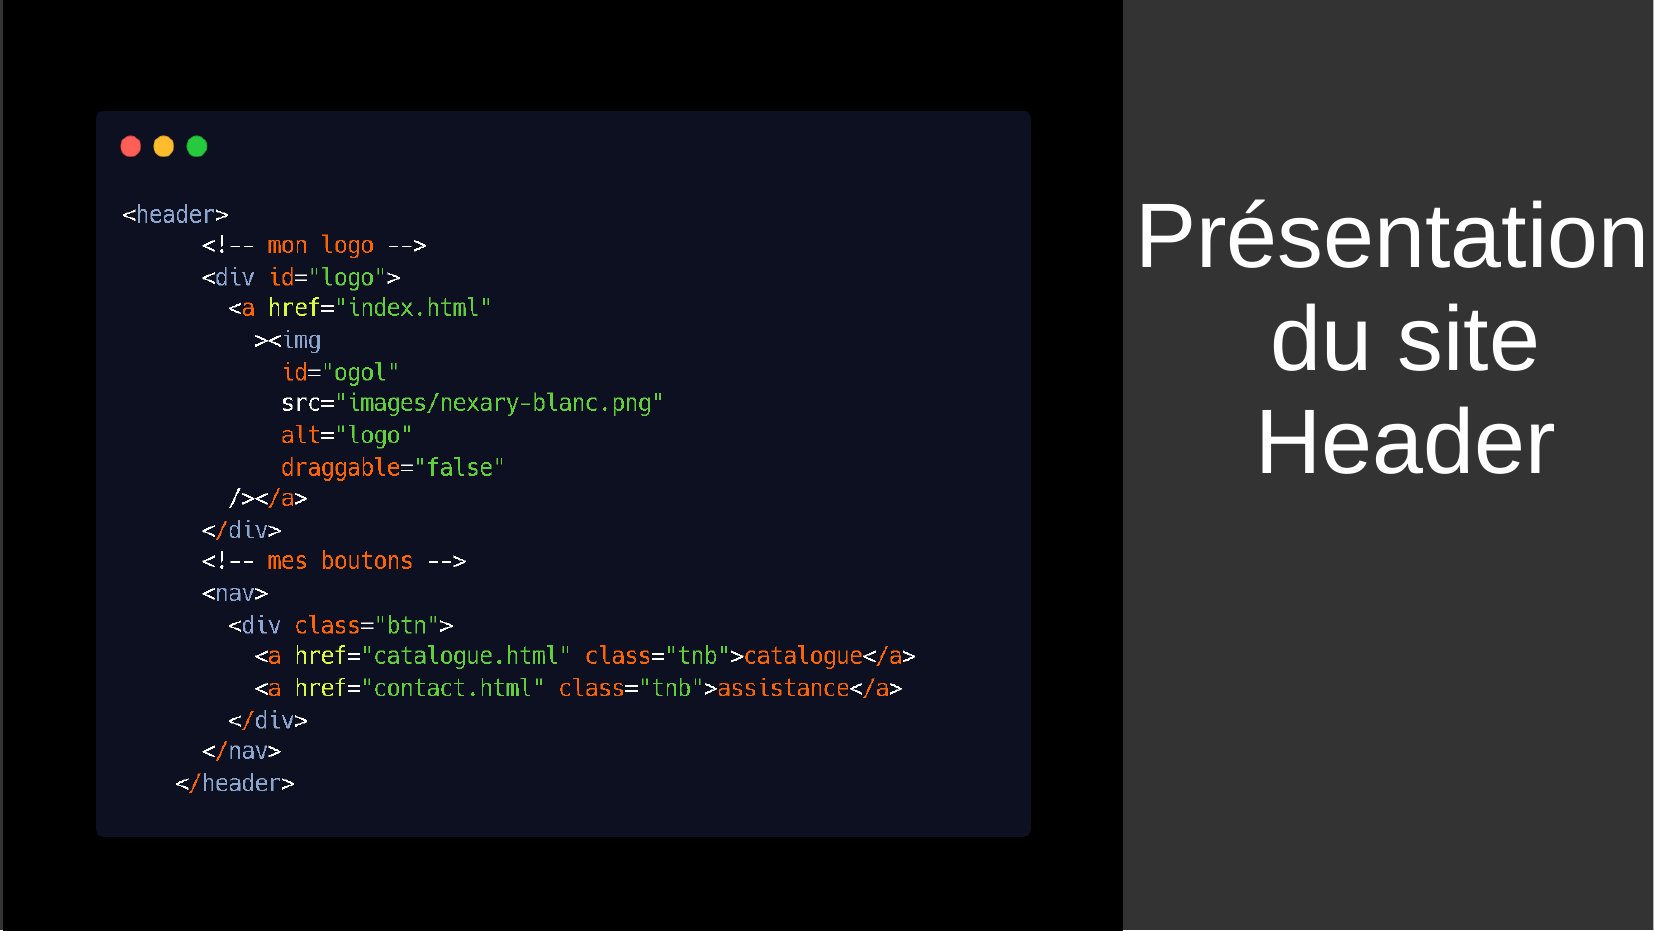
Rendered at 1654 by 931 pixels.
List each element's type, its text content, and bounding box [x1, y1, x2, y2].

picture [3, 0, 1123, 931]
title Présentation du site Header [1123, 59, 1654, 619]
